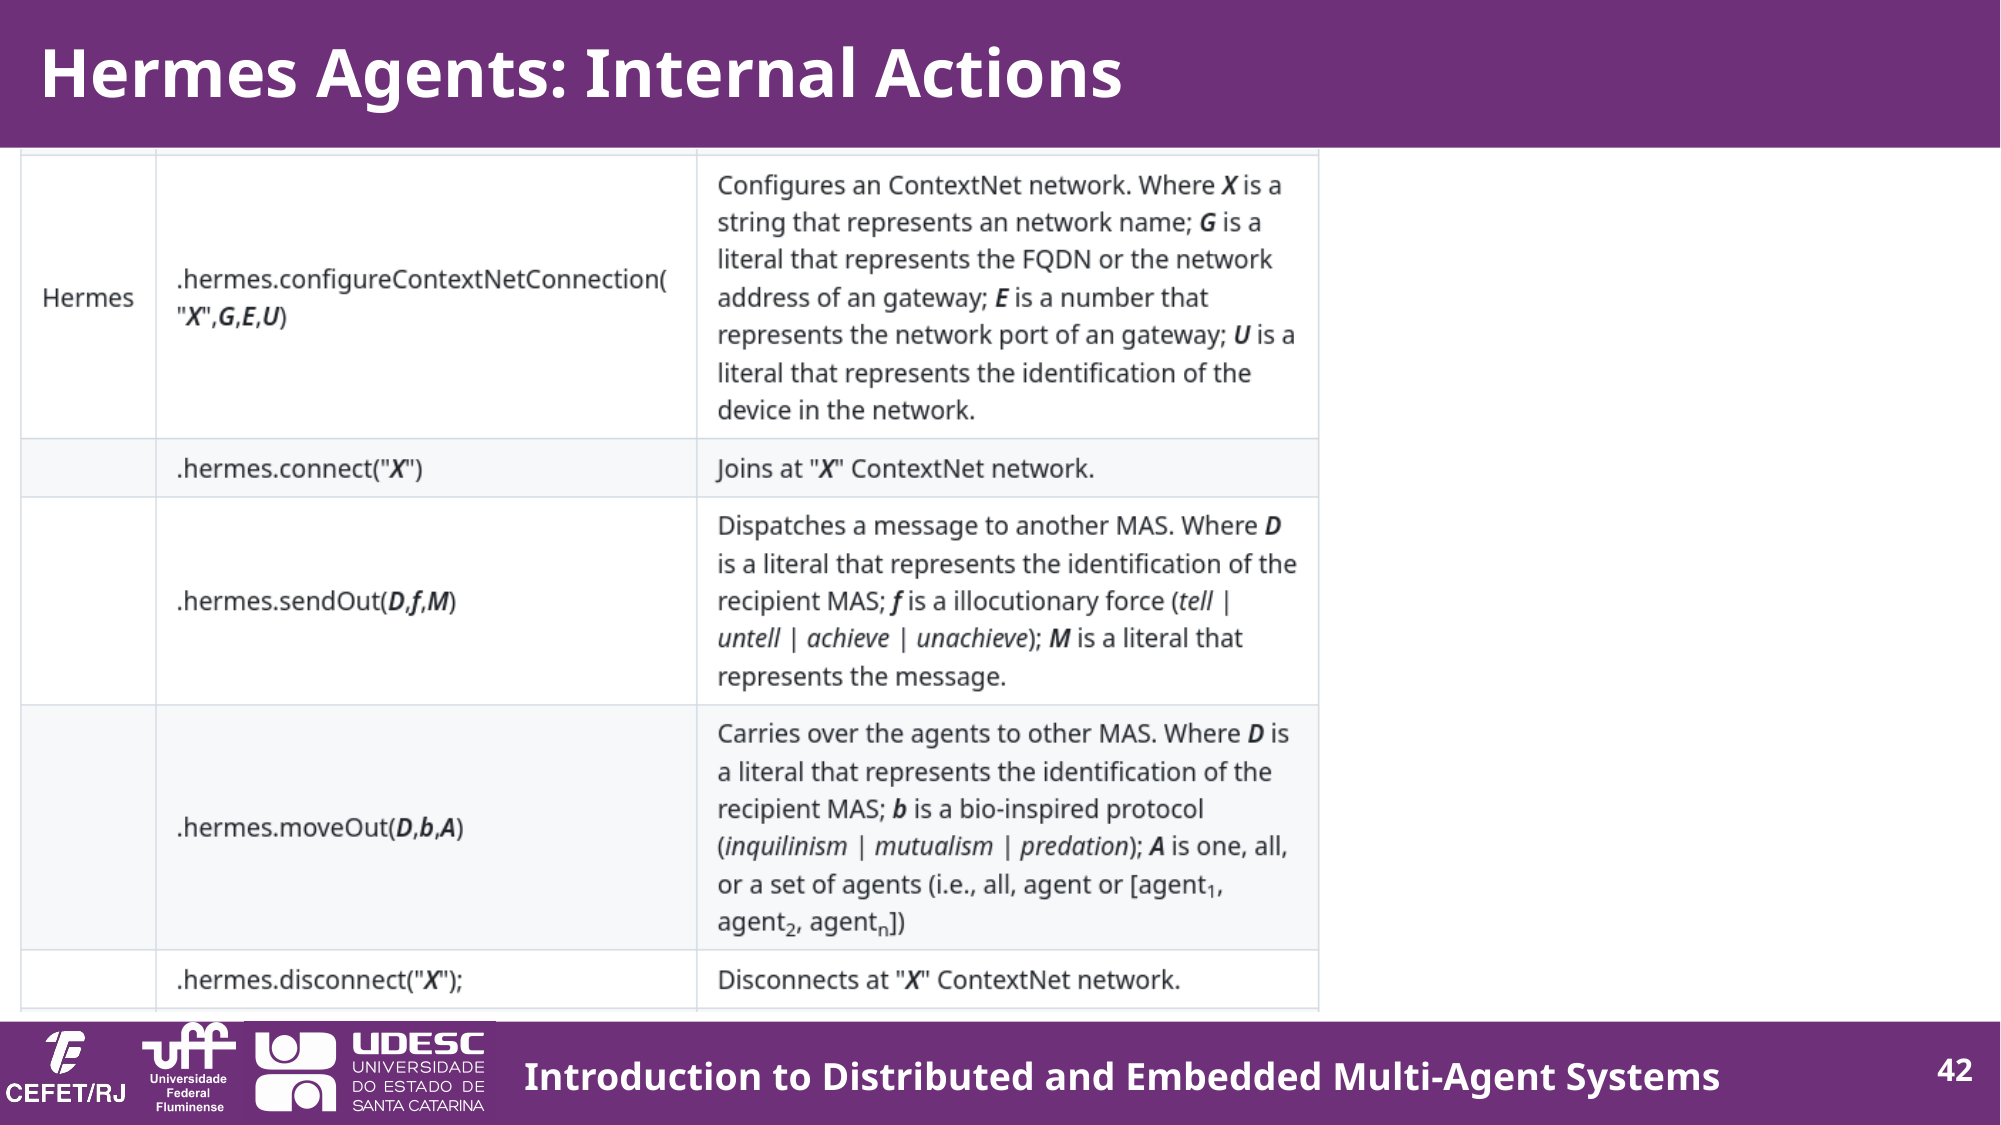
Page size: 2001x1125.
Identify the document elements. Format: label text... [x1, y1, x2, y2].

text_box Hermes Agents: Internal Actions [25, 23, 1999, 119]
picture [6, 149, 1331, 1125]
picture [244, 1021, 496, 1123]
picture [141, 1021, 237, 1117]
